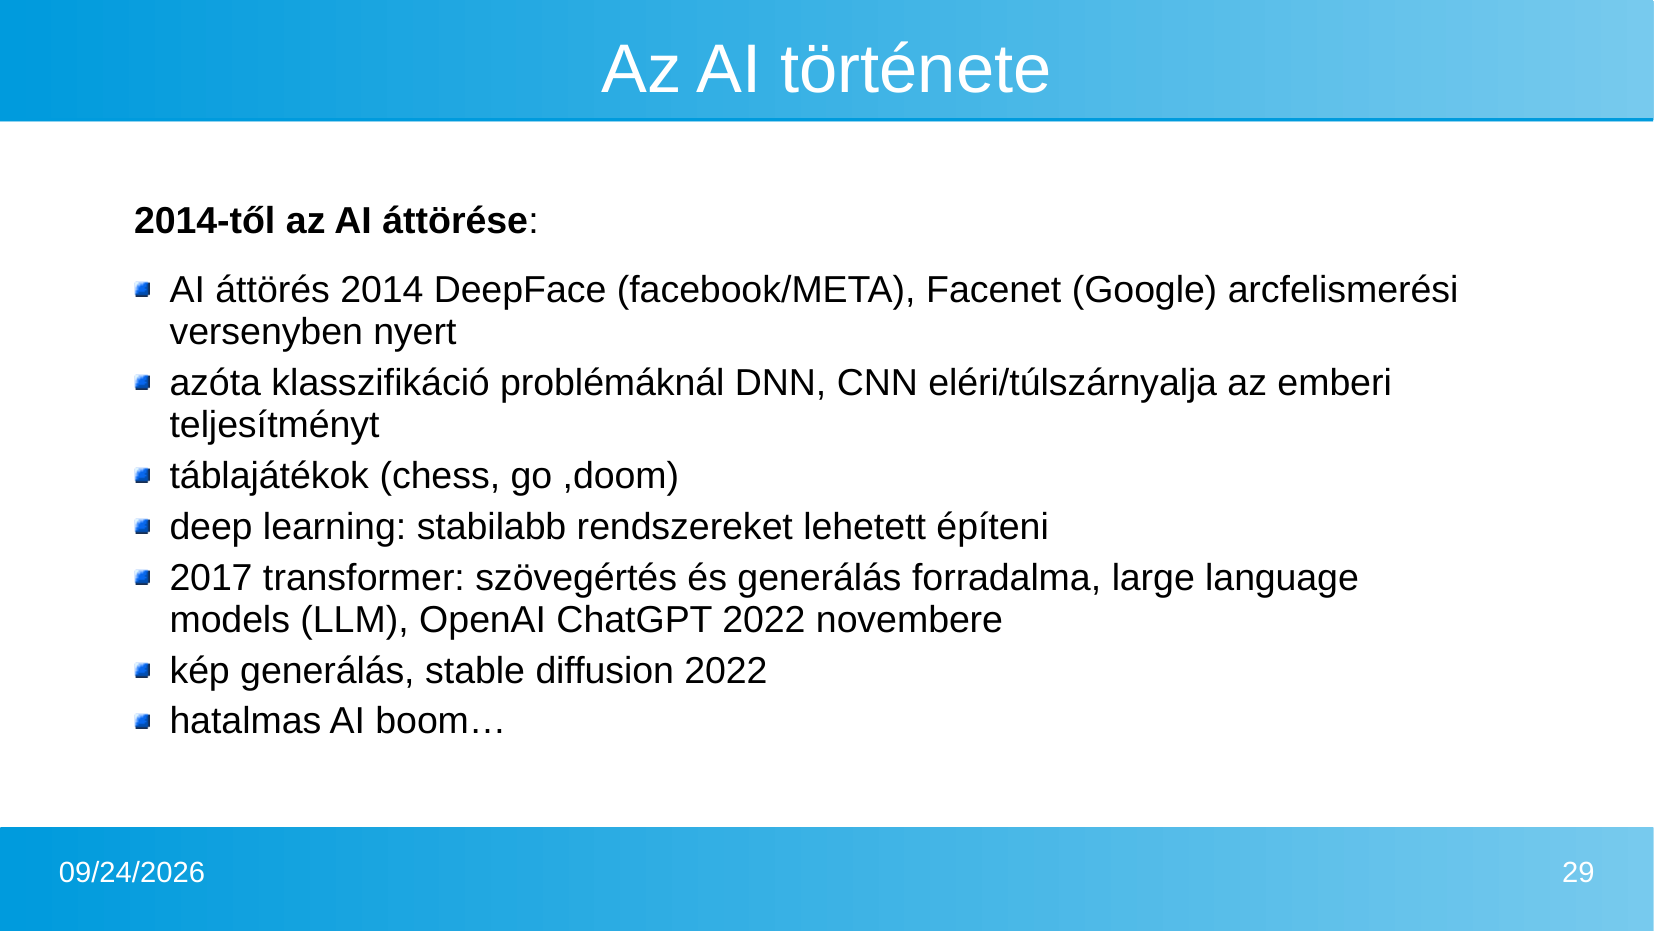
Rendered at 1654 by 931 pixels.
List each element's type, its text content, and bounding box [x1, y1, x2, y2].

text_box 2014-től az AI áttörése: AI áttörés 2014 DeepFace (facebook/META), Facenet (Google) arcfelismerési versenyben nyert azóta klasszifikáció problémáknál DNN, CNN eléri/túlszárnyalja az emberi teljesítményt táblajátékok (chess, go ,doom) deep learning: stabilabb rendszereket lehetett építeni 2017 transformer: szövegértés és generálás forradalma, large language models (LLM), OpenAI ChatGPT 2022 novembere kép generálás, stable diffusion 2022 hatalmas AI boom… [119, 191, 1491, 750]
title Az AI története [59, 29, 1595, 108]
